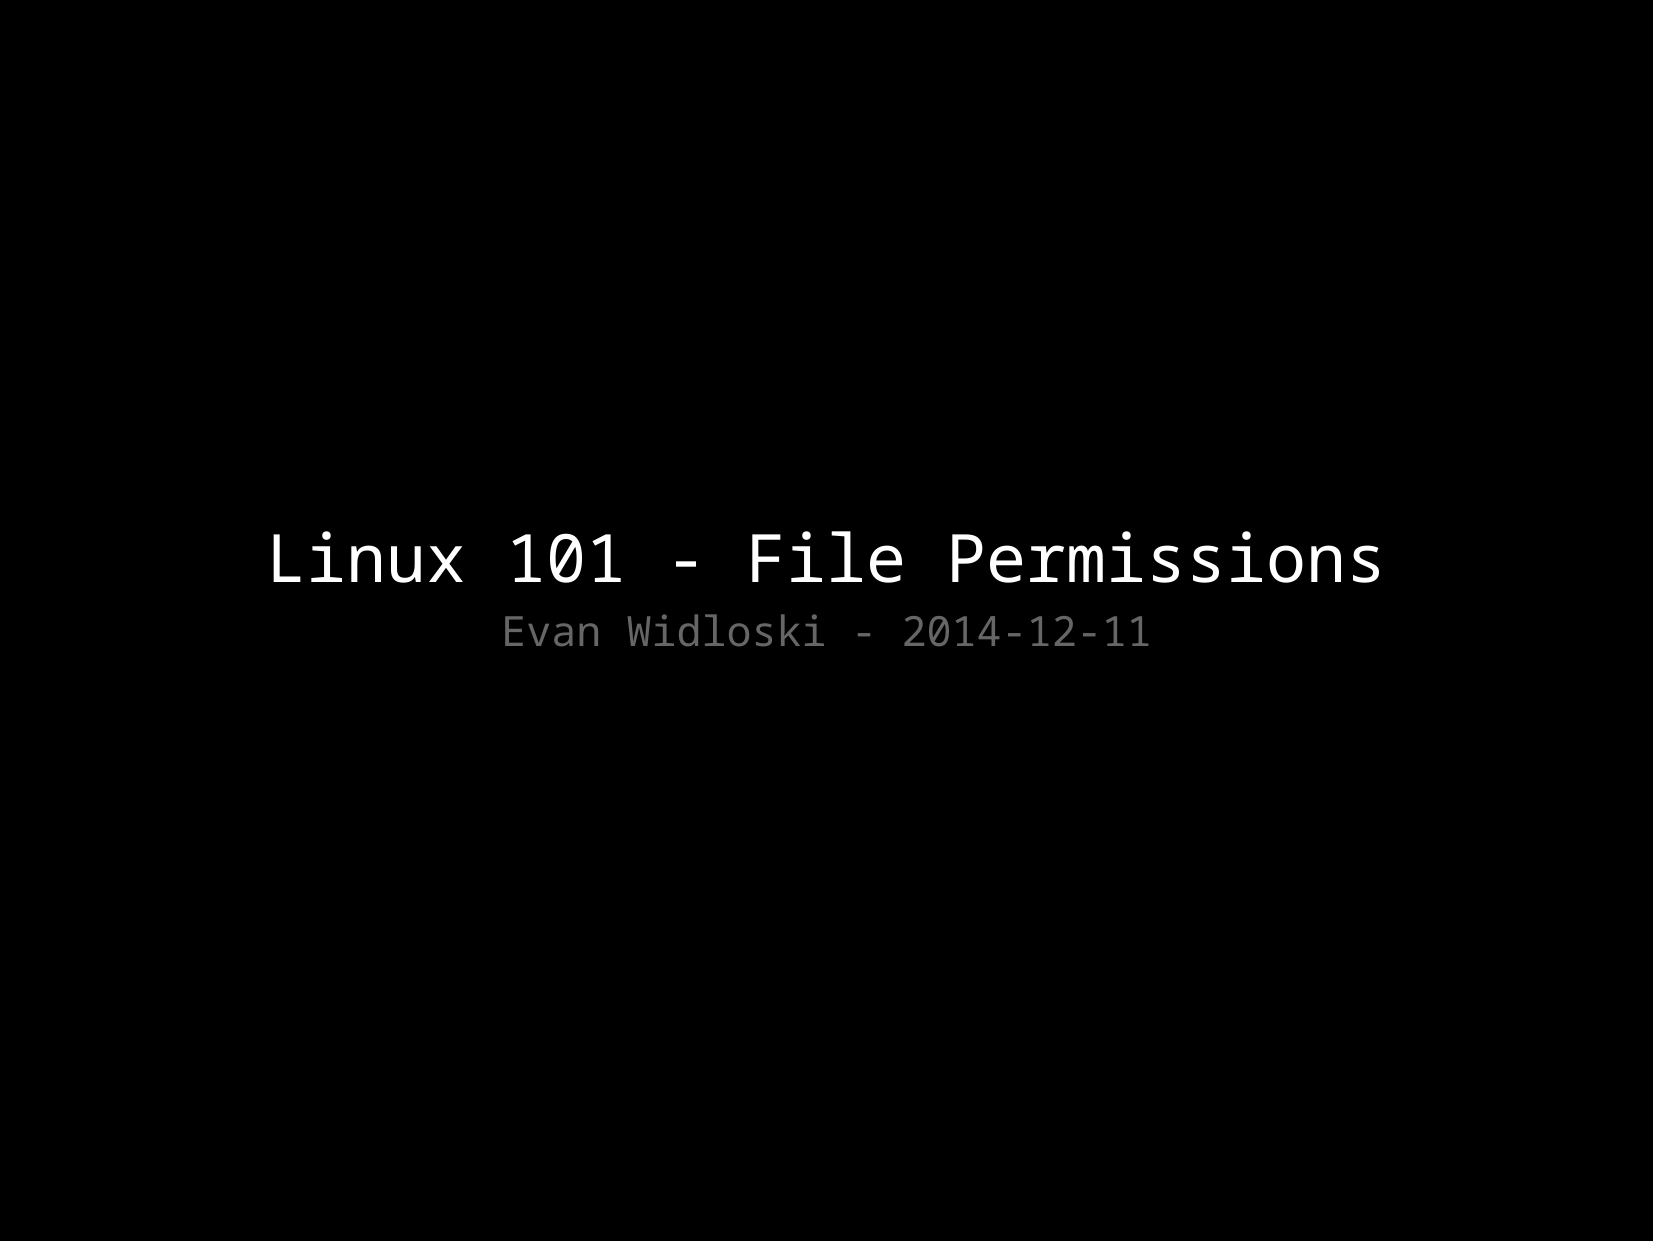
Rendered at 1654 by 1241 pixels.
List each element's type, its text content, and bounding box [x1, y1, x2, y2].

subtitle Linux 101 - File Permissions Evan Widloski - 2014-12-11 [82, 225, 1571, 945]
